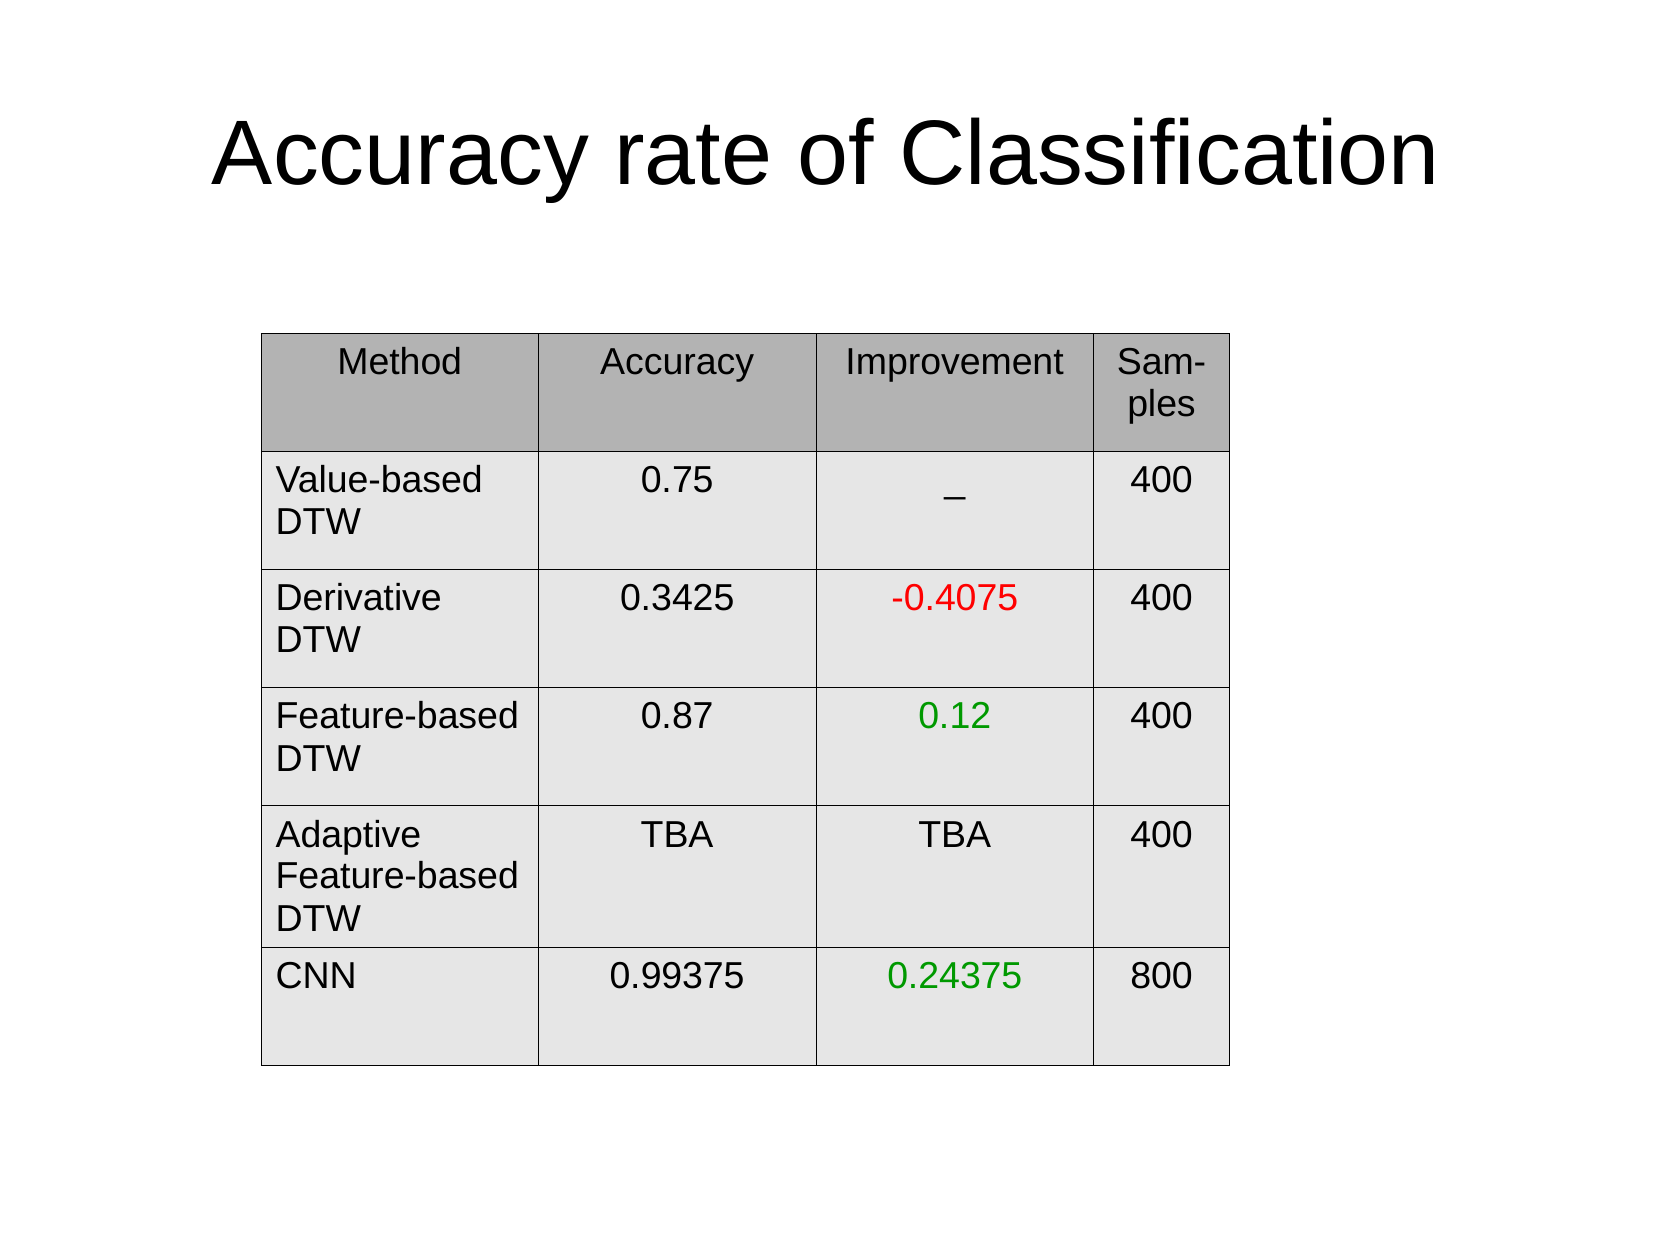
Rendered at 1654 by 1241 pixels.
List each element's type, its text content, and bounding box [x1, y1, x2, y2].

table_cell Value-based DTW [262, 452, 538, 569]
table_cell 0.12 [817, 688, 1093, 805]
title Accuracy rate of Classification [82, 49, 1571, 257]
table_cell 800 [1094, 948, 1229, 1065]
table_cell TBA [539, 806, 816, 947]
table_cell Feature-based DTW [262, 688, 538, 805]
table_cell CNN [262, 948, 538, 1065]
table_cell TBA [817, 806, 1093, 947]
table_header Accuracy [539, 334, 816, 451]
table_cell 0.3425 [539, 570, 816, 687]
table_header Improvement [817, 334, 1093, 451]
table_cell 0.99375 [539, 948, 816, 1065]
table_cell 0.24375 [817, 948, 1093, 1065]
table_header Sam-ples [1094, 334, 1229, 451]
table_cell 400 [1094, 688, 1229, 805]
table_cell 400 [1094, 570, 1229, 687]
table_cell 400 [1094, 806, 1229, 947]
table_cell Derivative DTW [262, 570, 538, 687]
table_header Method [262, 334, 538, 451]
table_cell Adaptive Feature-based DTW [262, 806, 538, 947]
table_cell -0.4075 [817, 570, 1093, 687]
table_cell 0.87 [539, 688, 816, 805]
table_cell 400 [1094, 452, 1229, 569]
table_cell 0.75 [539, 452, 816, 569]
table_cell _ [817, 452, 1093, 569]
